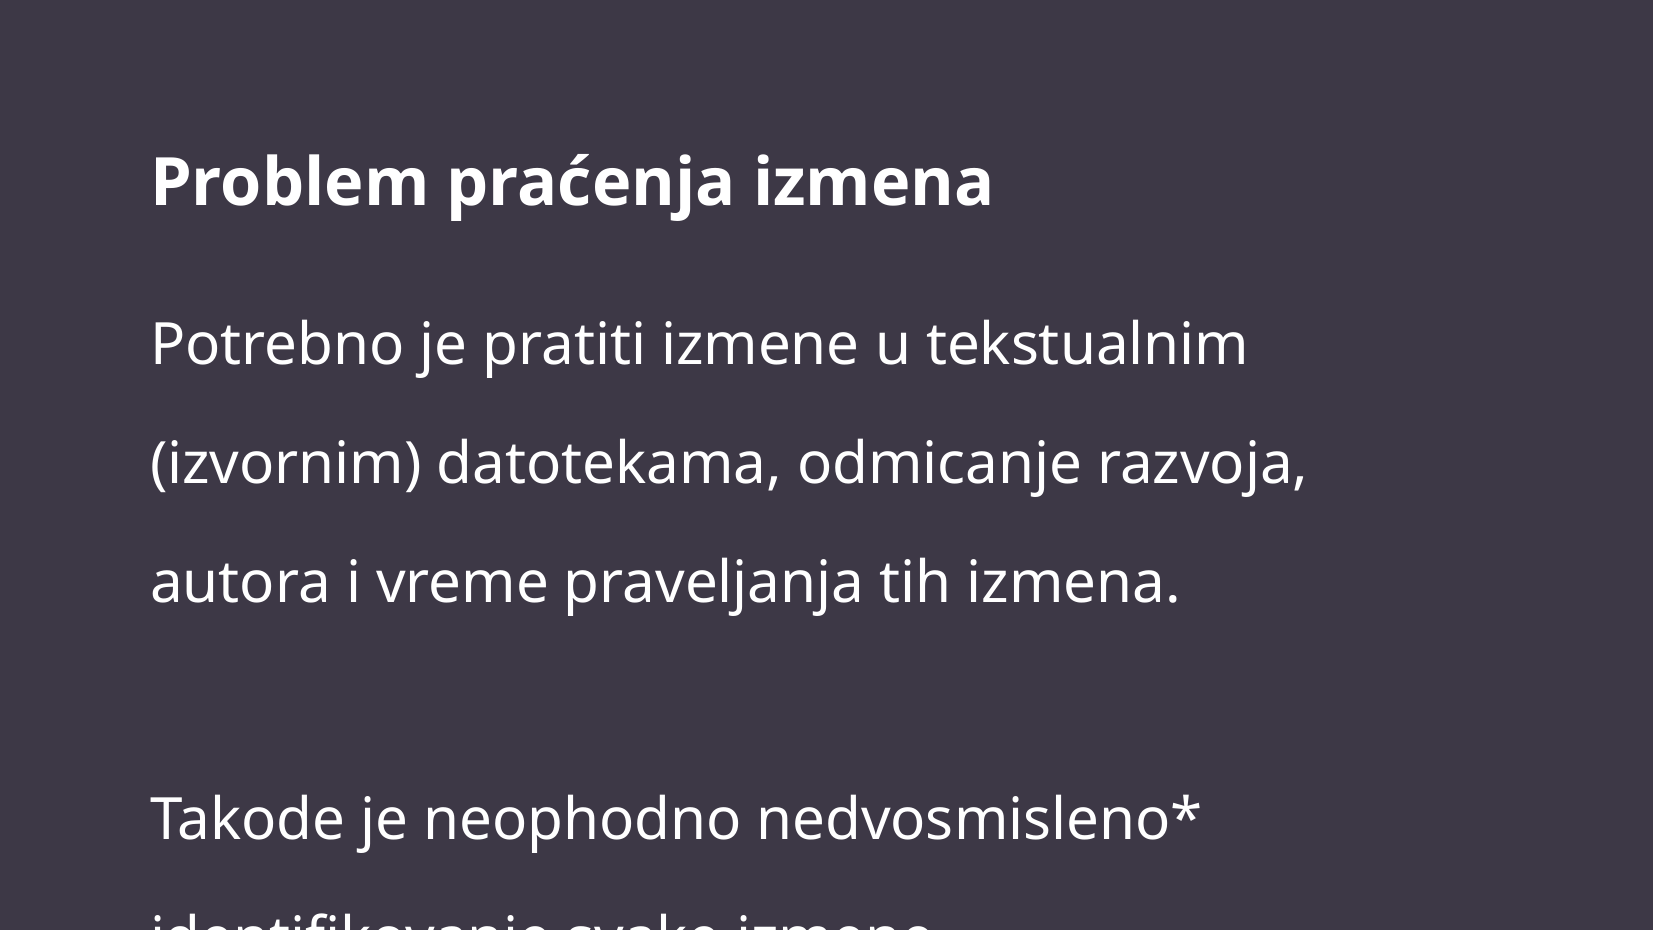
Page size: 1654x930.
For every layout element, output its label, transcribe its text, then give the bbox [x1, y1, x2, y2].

subtitle Potrebno je pratiti izmene u tekstualnim (izvornim) datotekama, odmicanje razvoja, autora i vreme praveljanja tih izmena. Takode je neophodno nedvosmisleno* identifikovanje svake izmene. [150, 262, 1501, 923]
title Problem praćenja izmena [150, 69, 1501, 226]
